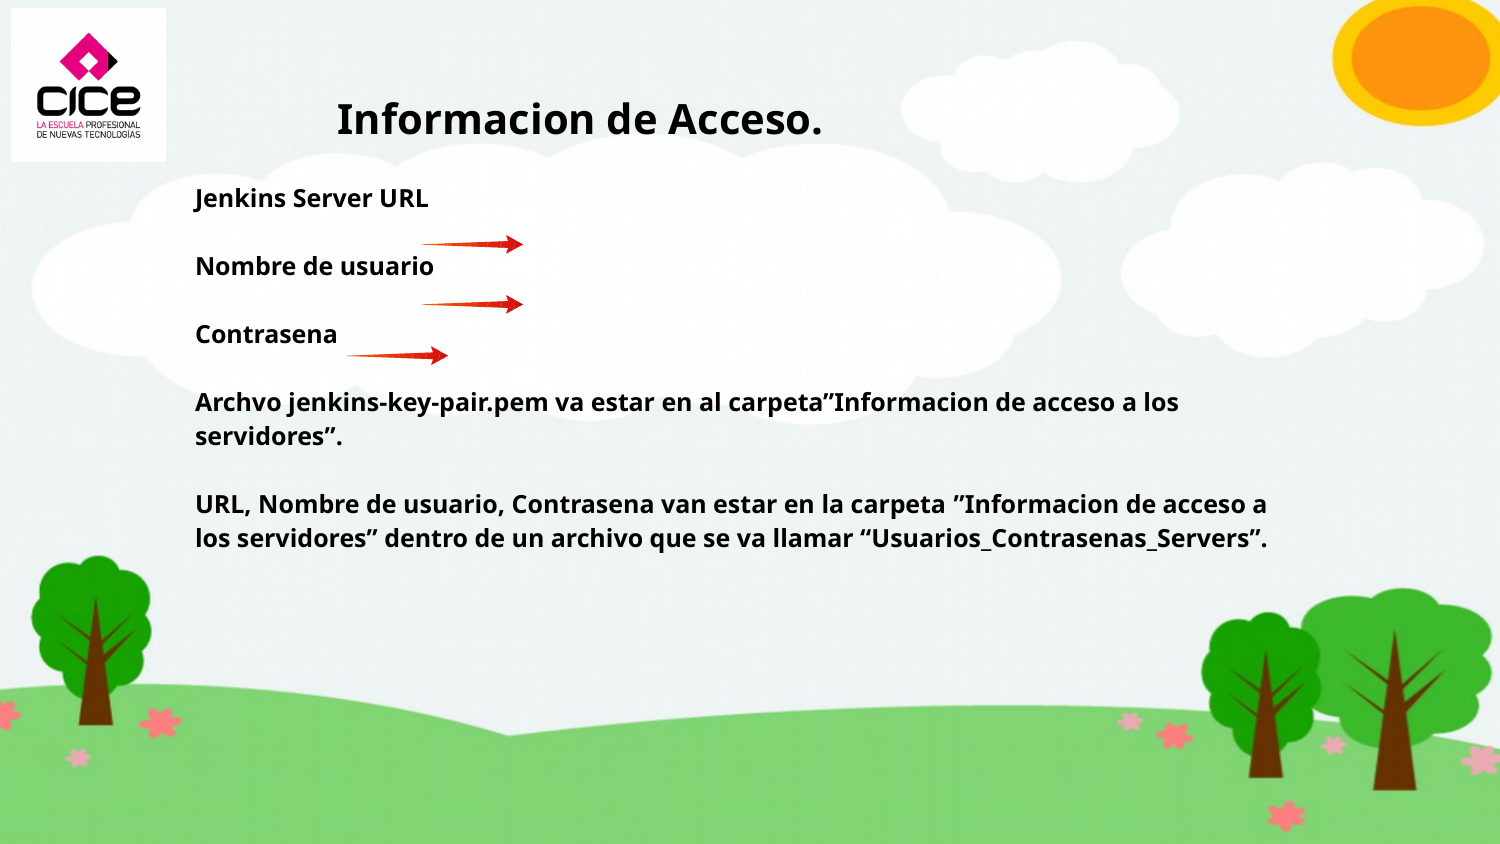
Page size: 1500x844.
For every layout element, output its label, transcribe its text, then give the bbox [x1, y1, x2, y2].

picture [0, 0, 1500, 844]
title Informacion de Acceso. Jenkins Server URL Nombre de usuario Contrasena Archvo jenkins-key-pair.pem va estar en al carpeta”Informacion de acceso a los servidores”. URL, Nombre de usuario, Contrasena van estar en la carpeta ”Informacion de acceso a los servidores” dentro de un archivo que se va llamar “Usuarios_Contrasenas_Servers”. [195, 123, 1276, 556]
